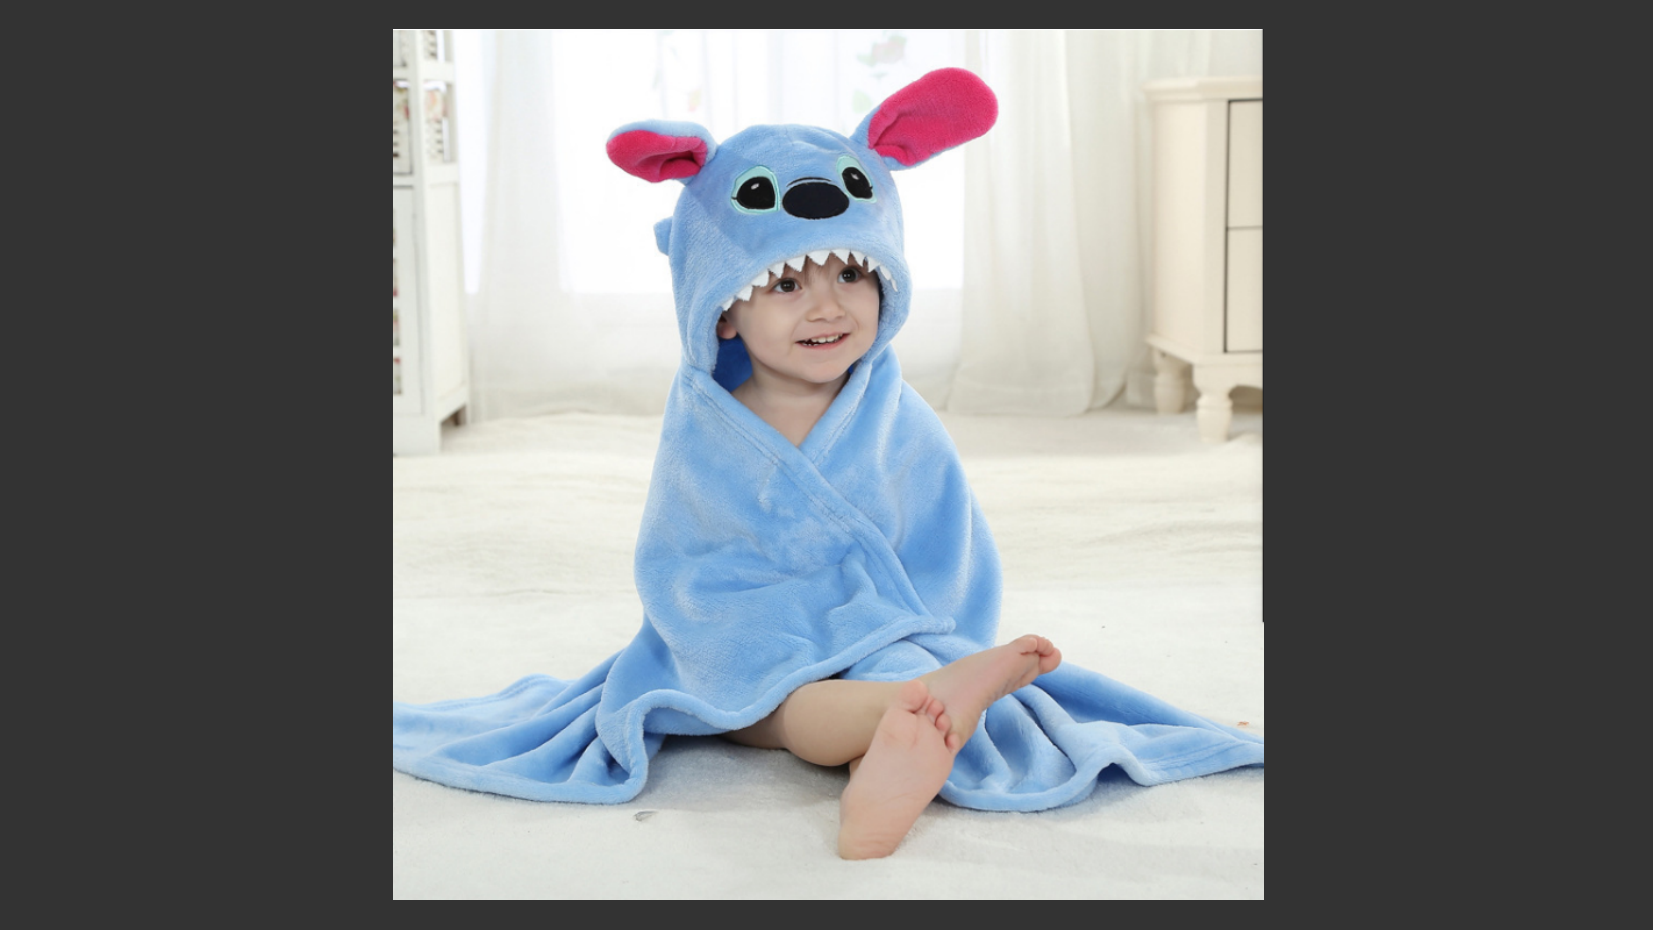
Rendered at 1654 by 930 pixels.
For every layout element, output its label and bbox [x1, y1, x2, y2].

picture [393, 29, 1264, 901]
